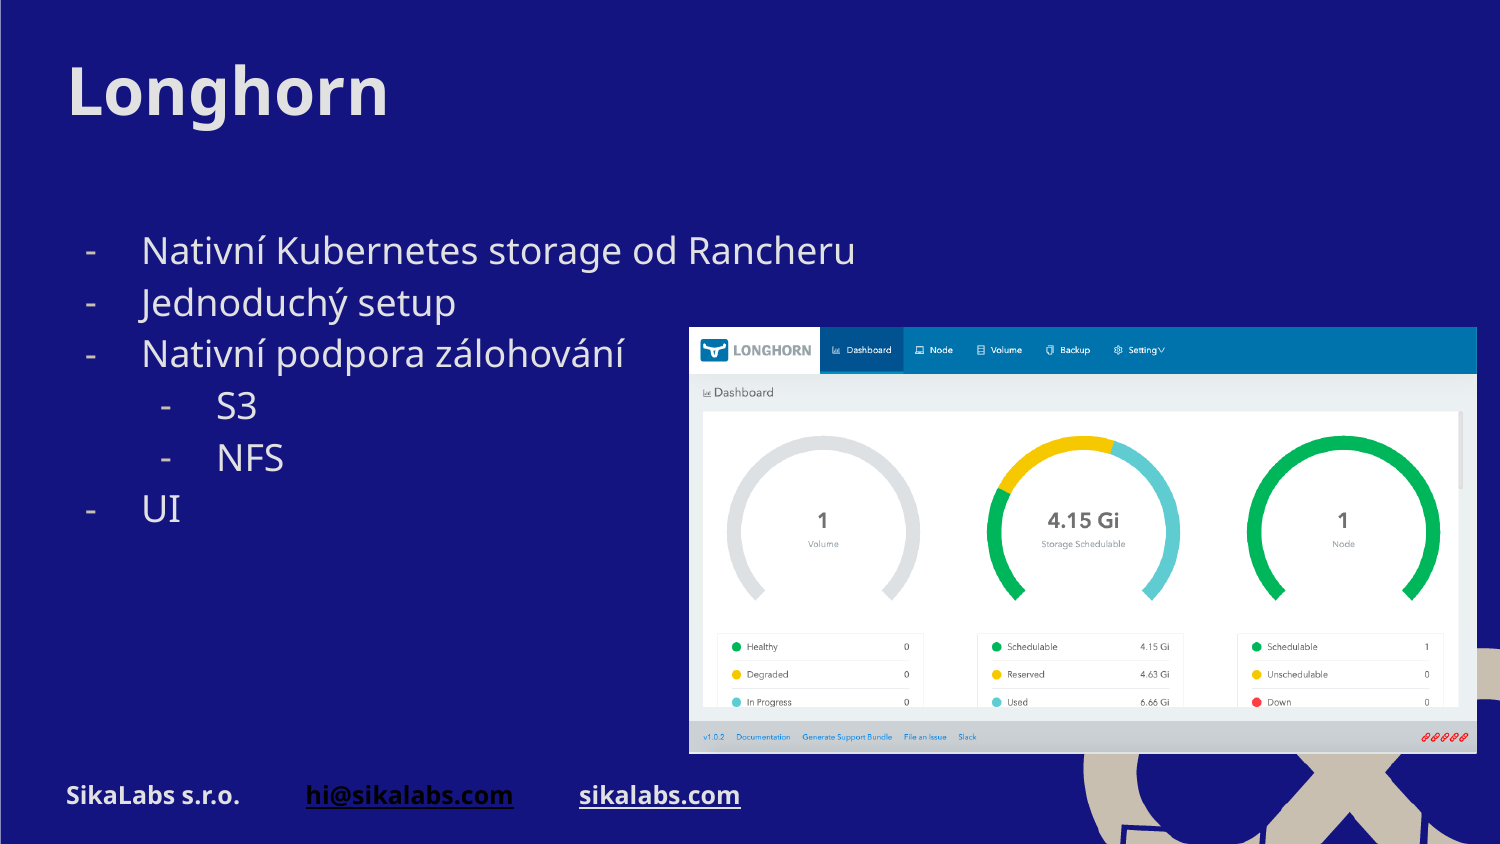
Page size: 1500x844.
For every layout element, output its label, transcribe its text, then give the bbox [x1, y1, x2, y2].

list Nativní Kubernetes storage od Rancheru Jednoduchý setup Nativní podpora zálohování S3 NFS UI [51, 205, 1352, 754]
picture [0, 0, 1500, 844]
title Longhorn [51, 33, 1449, 128]
